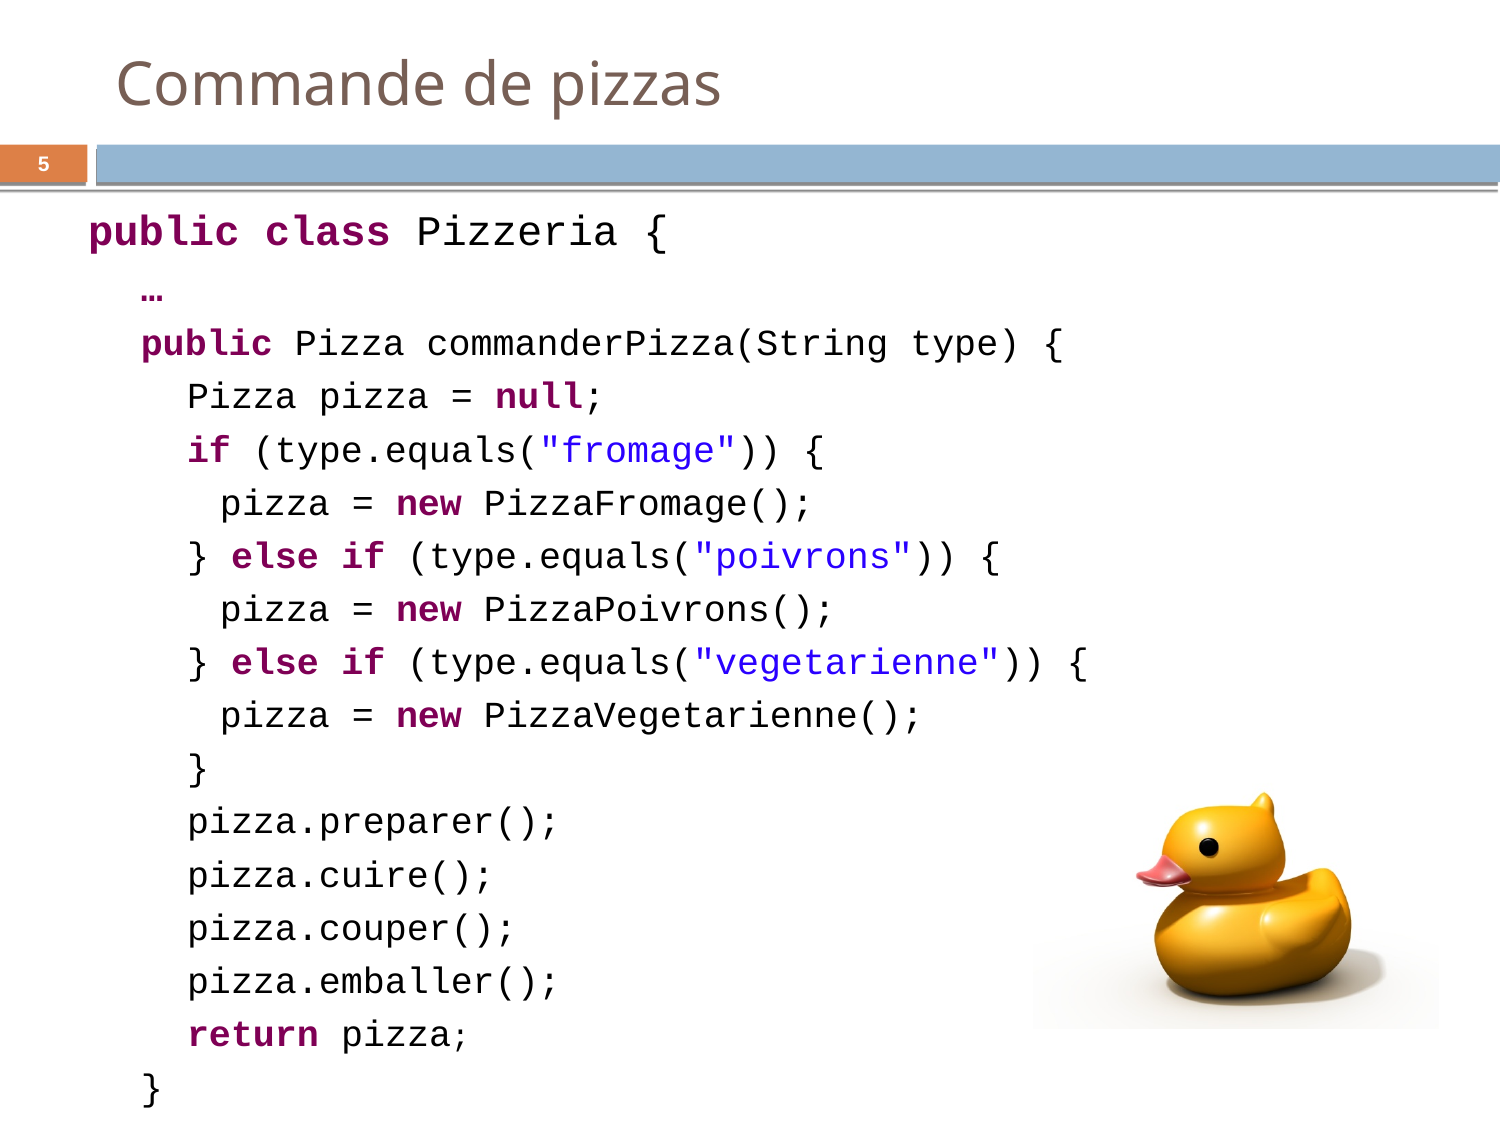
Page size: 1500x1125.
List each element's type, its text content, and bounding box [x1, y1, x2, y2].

list public class Pizzeria { … public Pizza commanderPizza(String type) { Pizza pizza = null; if (type.equals("fromage")) { pizza = new PizzaFromage(); } else if (type.equals("poivrons")) { pizza = new PizzaPoivrons(); } else if (type.equals("vegetarienne")) { pizza = new PizzaVegetarienne(); } pizza.preparer(); pizza.cuire(); pizza.couper(); pizza.emballer(); return pizza; } [73, 201, 1424, 1125]
slide_number <numéro> [0, 143, 88, 184]
picture [1033, 739, 1439, 1029]
title Commande de pizzas [100, 37, 1438, 126]
